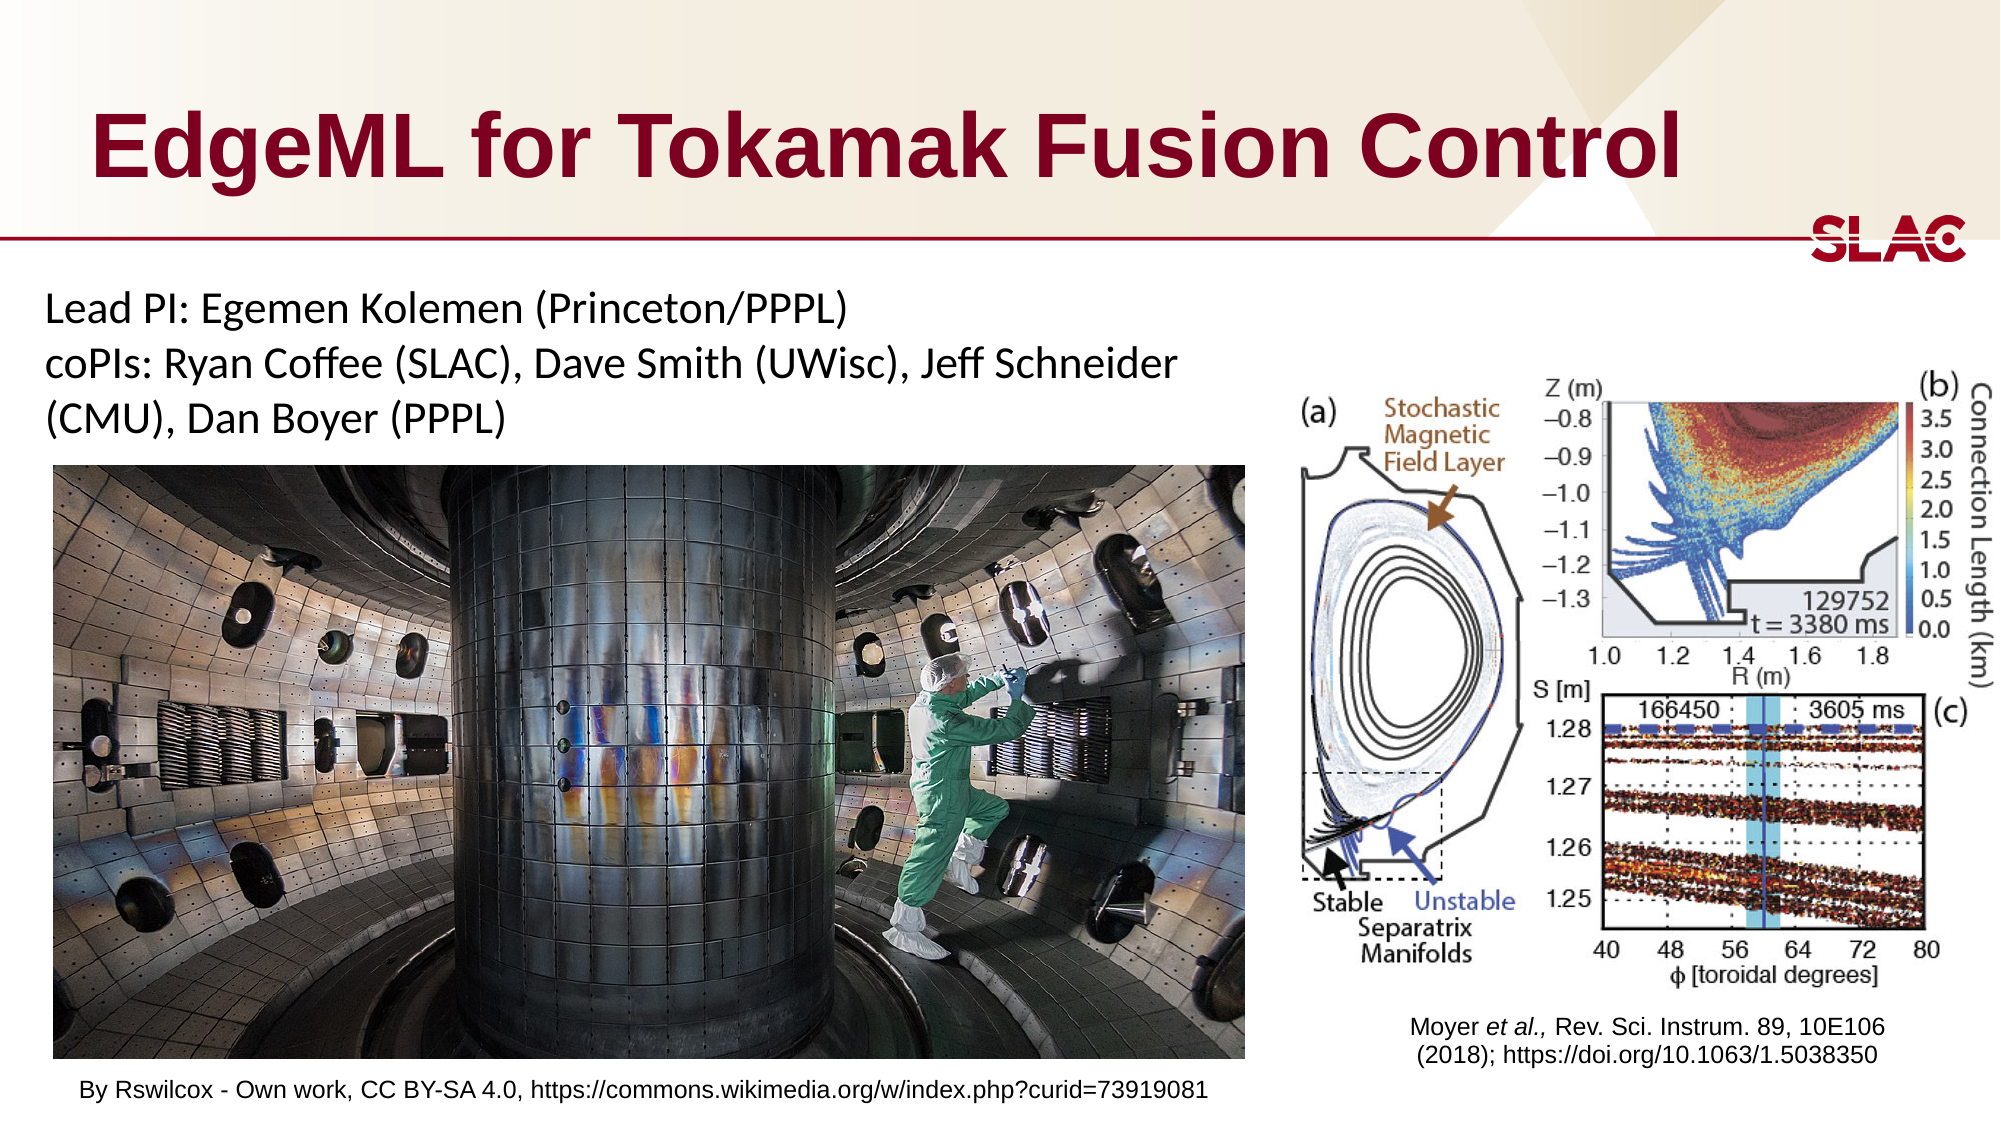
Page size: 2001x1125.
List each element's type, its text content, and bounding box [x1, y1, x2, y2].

picture [0, 0, 2001, 262]
picture [53, 464, 1246, 1059]
title EdgeML for Tokamak Fusion Control [75, 45, 1906, 237]
text_box Lead PI: Egemen Kolemen (Princeton/PPPL) coPIs: Ryan Coffee (SLAC), Dave Smith (UWisc), Jeff Schneider (CMU), Dan Boyer (PPPL) [30, 270, 1291, 450]
title [71, 88, 75, 237]
text_box By Rswilcox - Own work, CC BY-SA 4.0, https://commons.wikimedia.org/w/index.php?curid=73919081 [30, 1068, 1261, 1125]
picture [1299, 368, 1996, 991]
text_box Moyer et al., Rev. Sci. Instrum. 89, 10E106 (2018); https://doi.org/10.1063/1.5038350 [1395, 1005, 1921, 1081]
